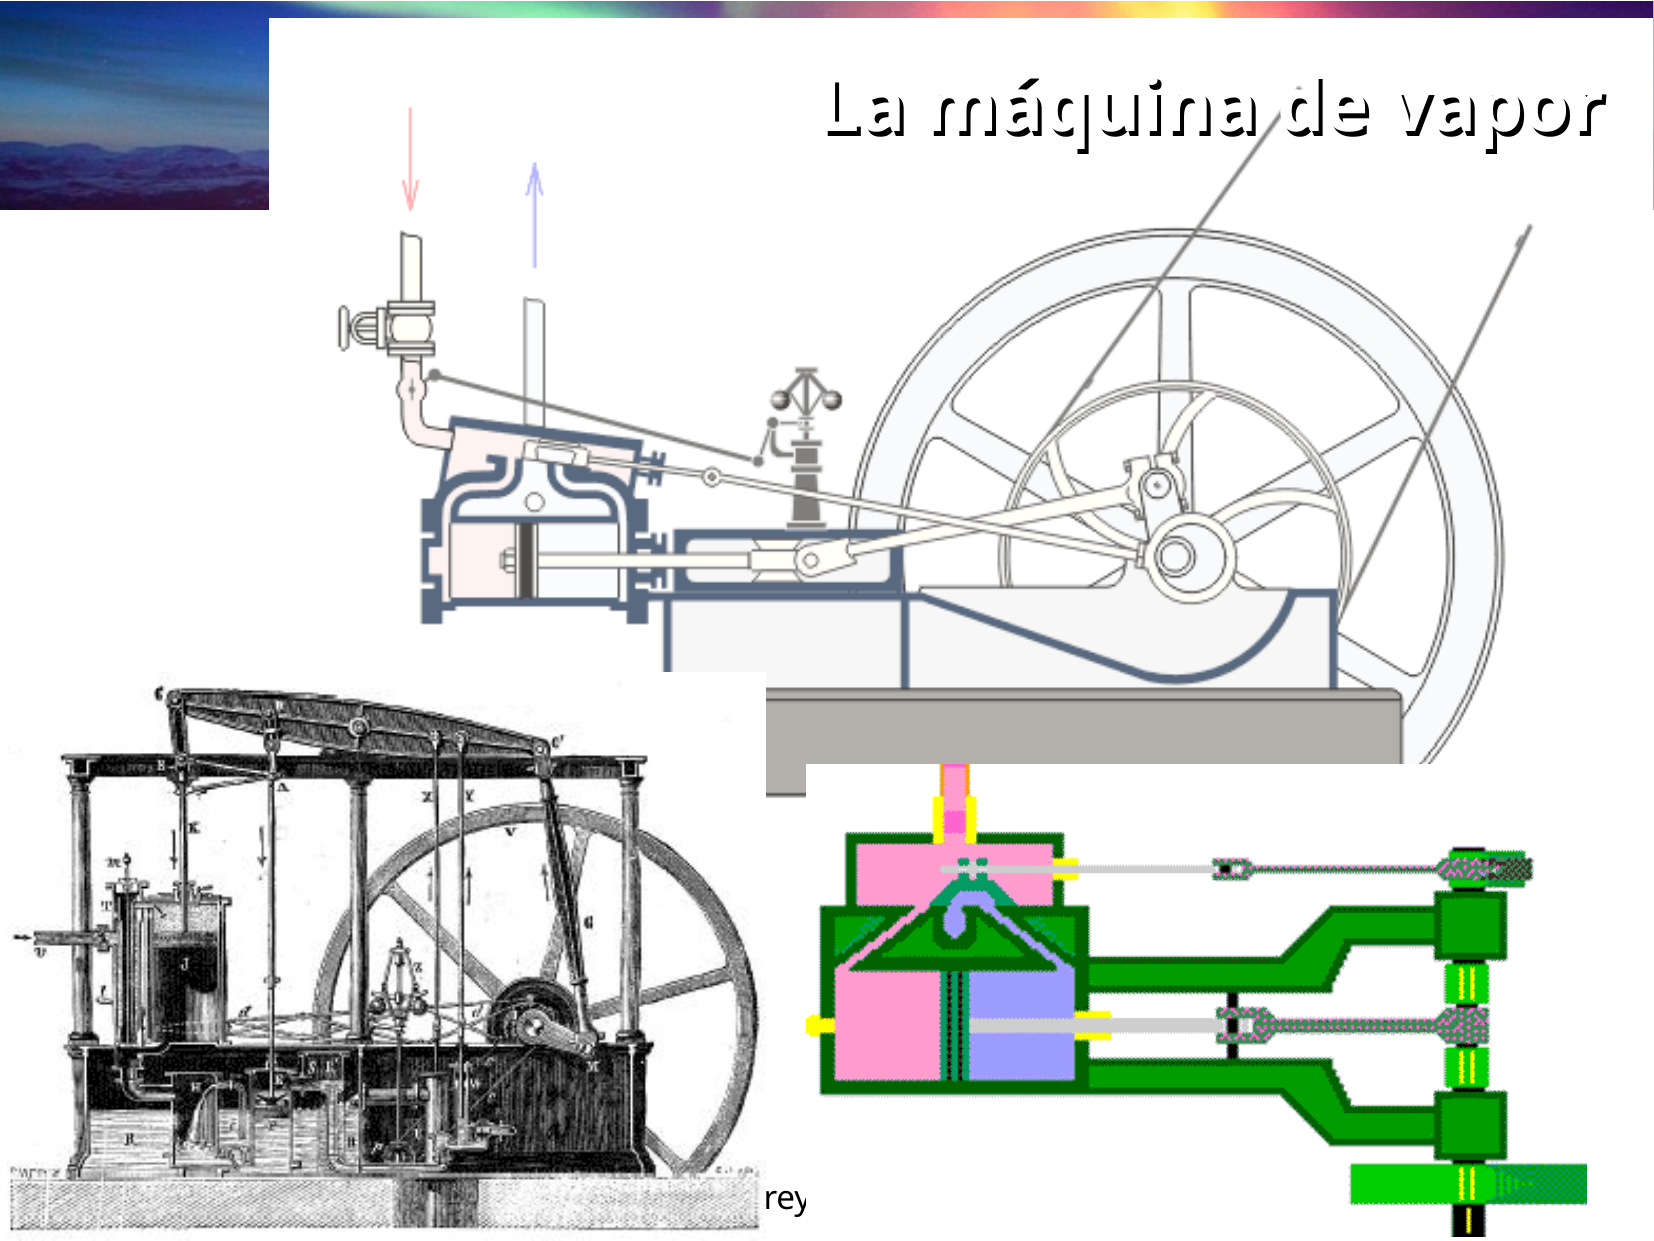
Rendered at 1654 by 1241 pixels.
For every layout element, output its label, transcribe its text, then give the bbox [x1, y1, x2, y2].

picture [0, 1, 1654, 1241]
title La máquina de vapor [45, 15, 1606, 191]
